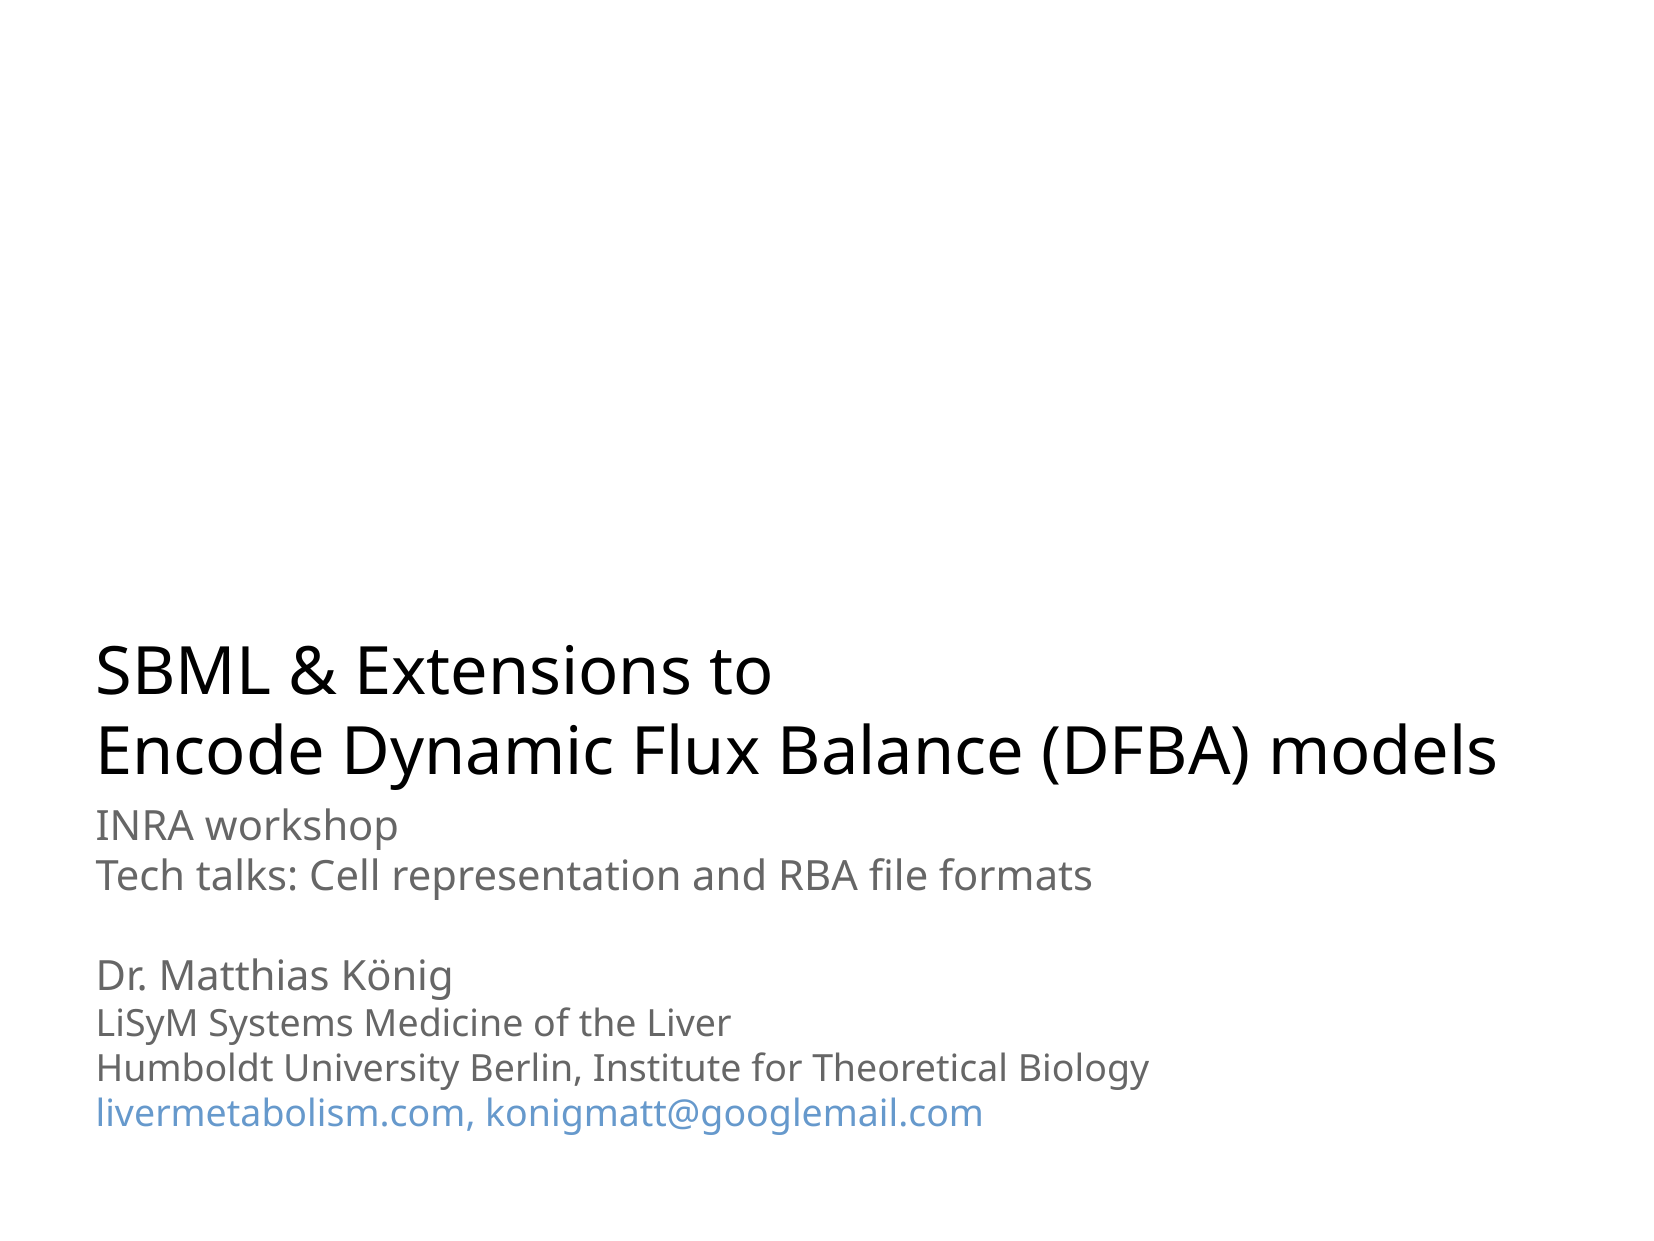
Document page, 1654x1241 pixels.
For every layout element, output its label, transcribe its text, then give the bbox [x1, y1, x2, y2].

text_box INRA workshop Tech talks: Cell representation and RBA file formats Dr. Matthias König LiSyM Systems Medicine of the Liver Humboldt University Berlin, Institute for Theoretical Biology livermetabolism.com, konigmatt@googlemail.com [80, 791, 1542, 1137]
text_box SBML & Extensions to Encode Dynamic Flux Balance (DFBA) models [80, 620, 1573, 966]
